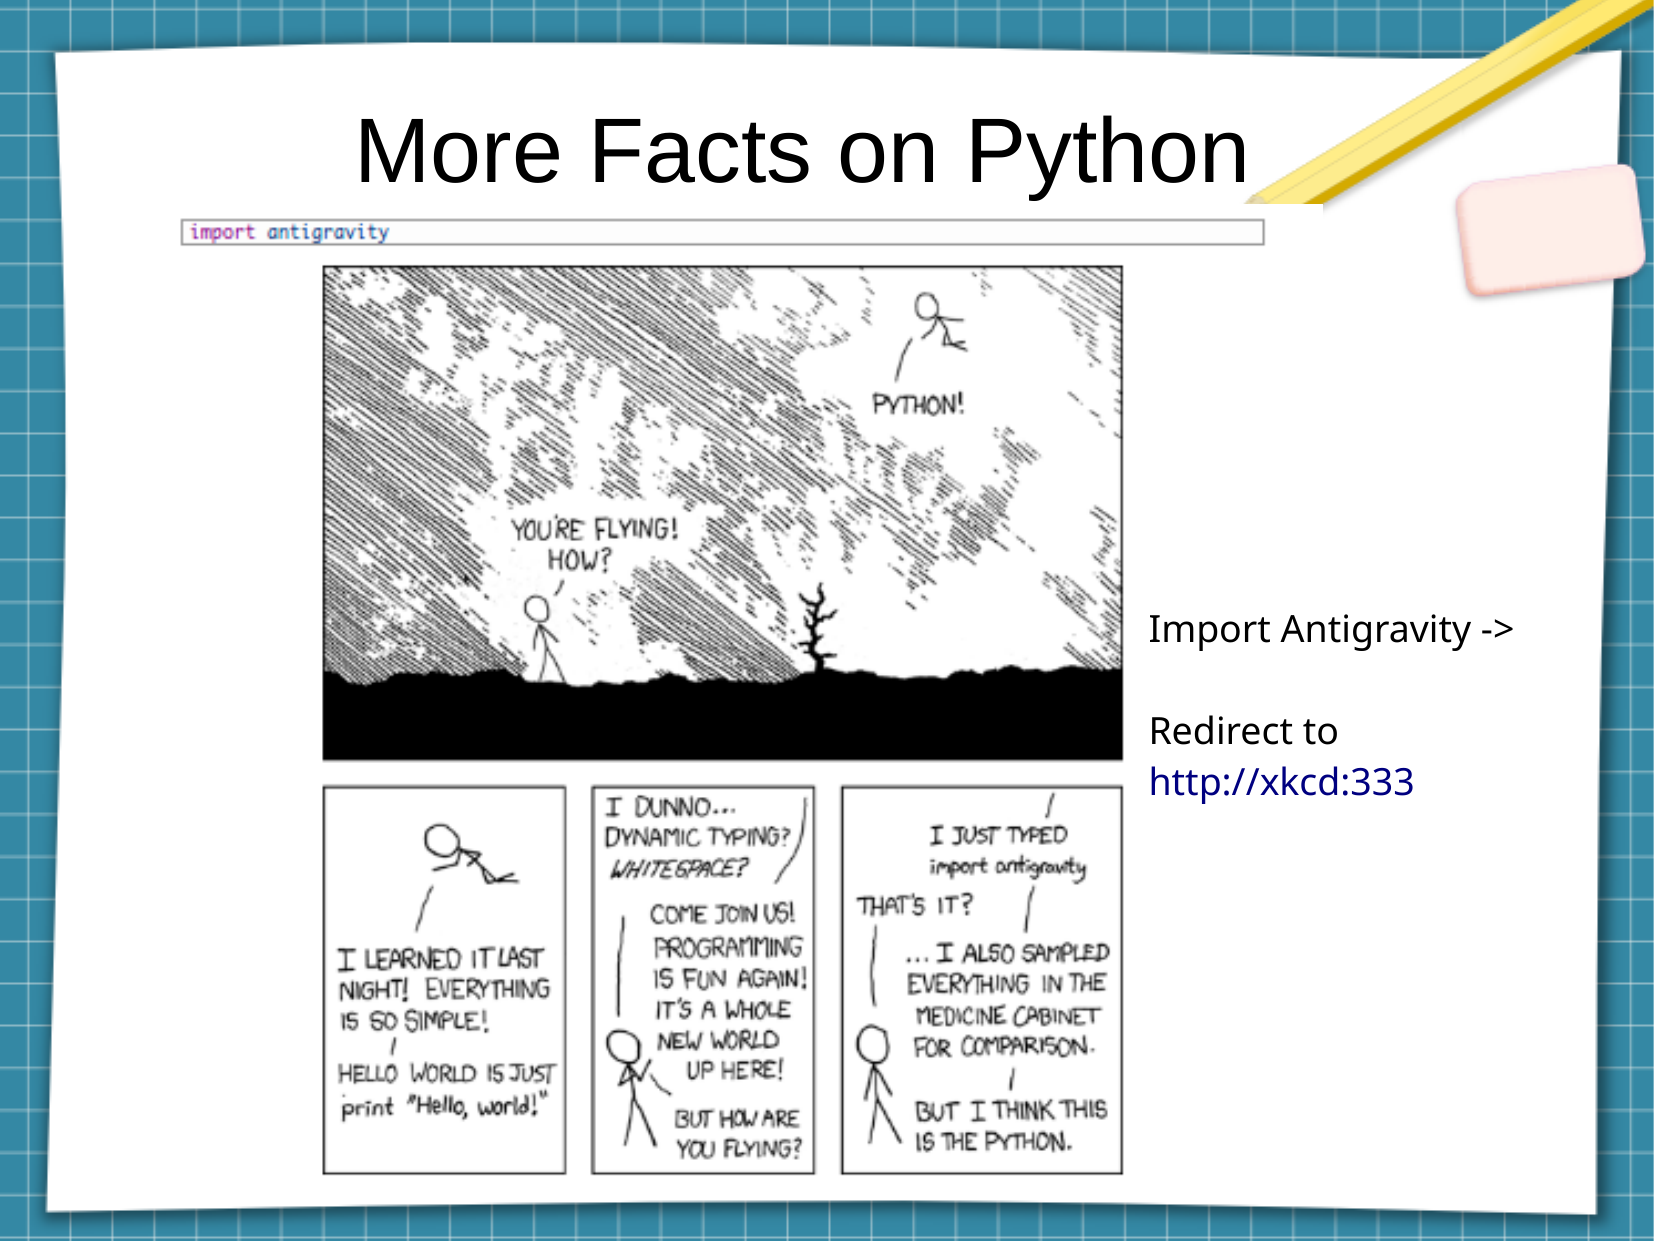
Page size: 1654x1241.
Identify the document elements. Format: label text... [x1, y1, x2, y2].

picture [0, 0, 1654, 1241]
title More Facts on Python [59, 47, 1548, 255]
text_box Import Antigravity -> Redirect to http://xkcd:333 [1133, 594, 1571, 784]
